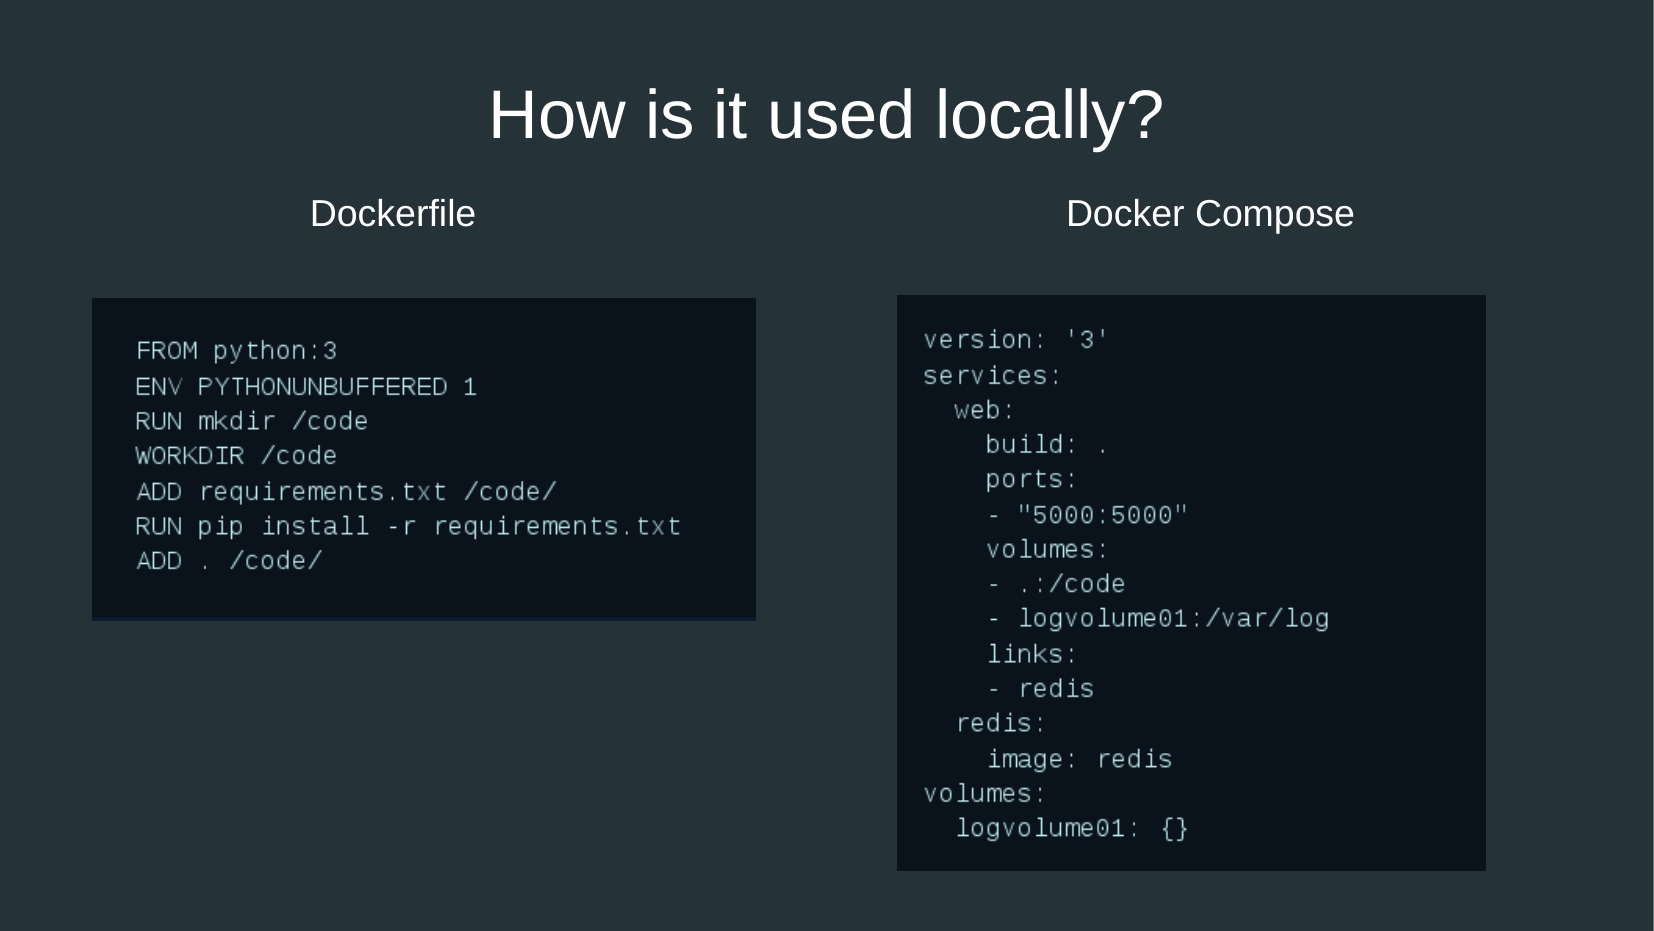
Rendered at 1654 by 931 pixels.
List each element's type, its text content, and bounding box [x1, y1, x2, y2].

picture [0, 0, 1654, 931]
text_box Docker Compose [1051, 184, 1382, 284]
text_box Dockerfile [295, 184, 626, 284]
list [82, 217, 1571, 757]
title How is it used locally? [82, 36, 1571, 193]
